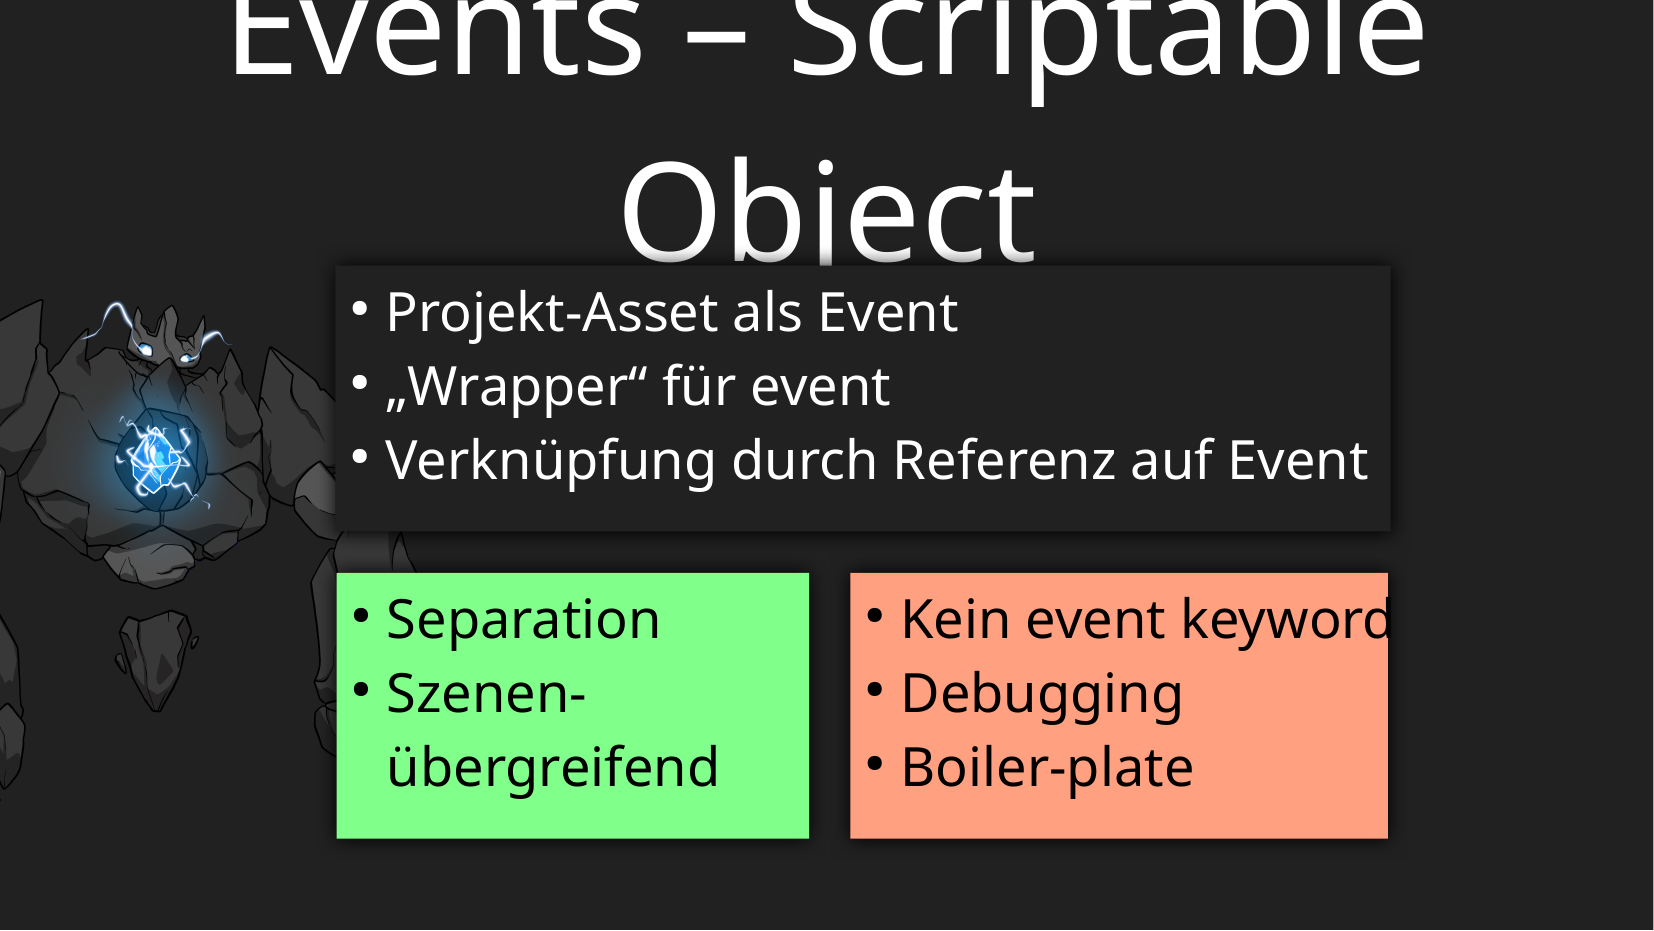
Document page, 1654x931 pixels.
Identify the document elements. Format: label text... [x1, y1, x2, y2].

text_box Kein event keyword Debugging Boiler-plate [850, 572, 1388, 839]
picture [0, 277, 587, 869]
title Events – Scriptable Object [82, 35, 1571, 194]
text_box Projekt-Asset als Event „Wrapper“ für event Verknüpfung durch Referenz auf Event [335, 265, 1391, 532]
text_box Separation Szenen- übergreifend [336, 572, 810, 839]
